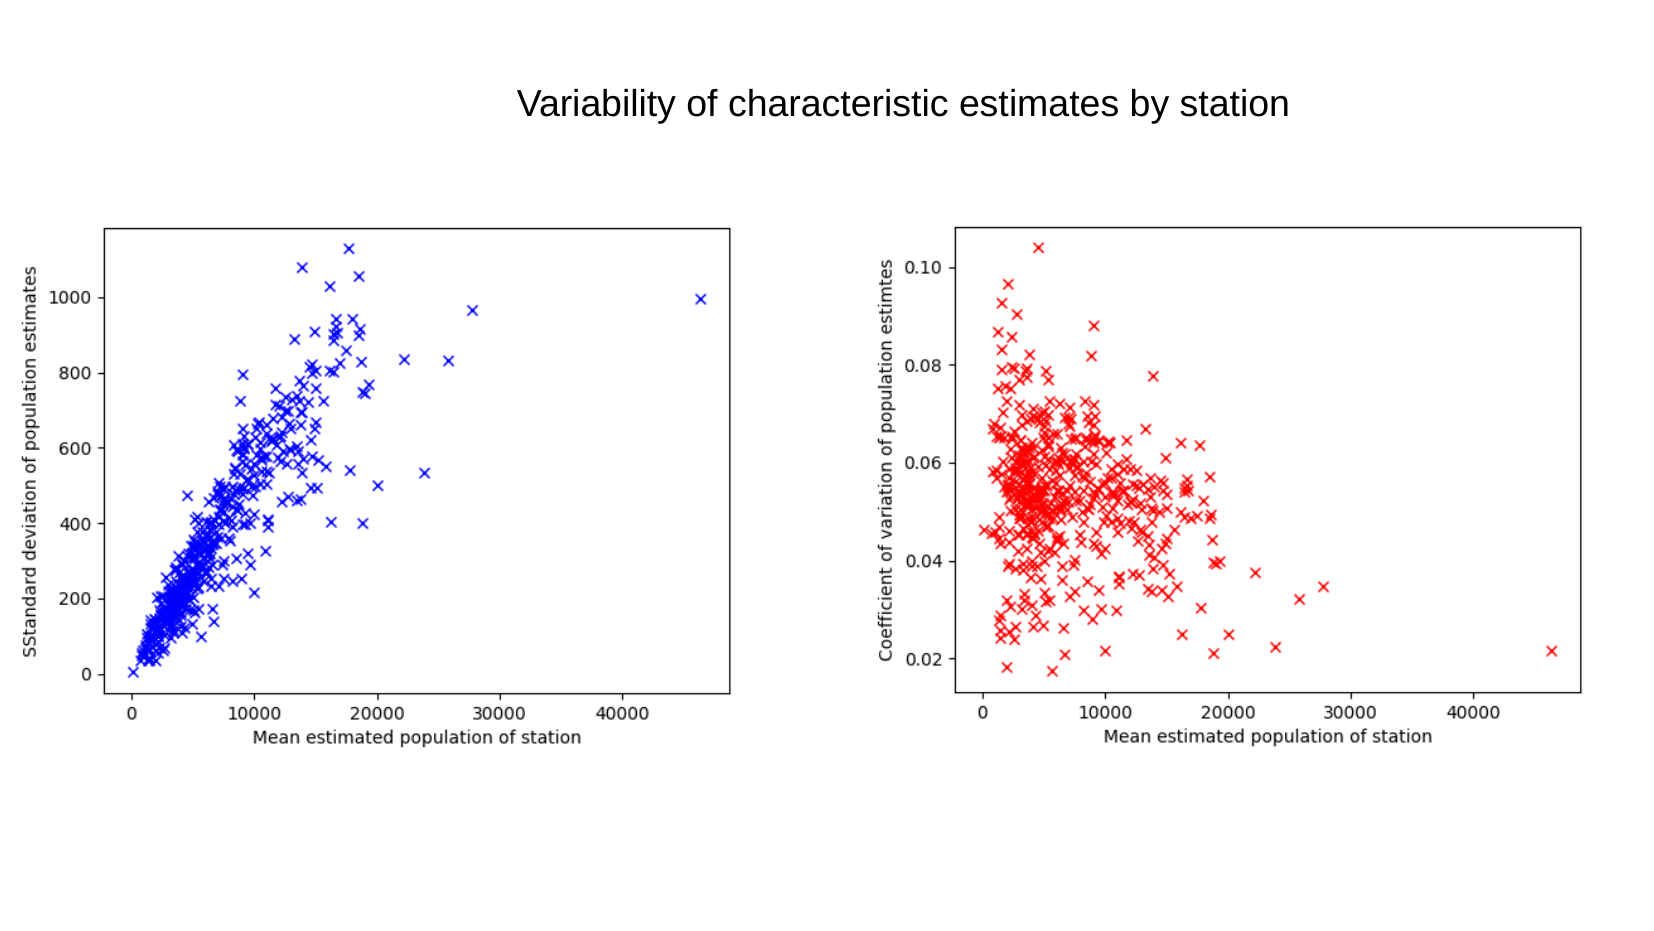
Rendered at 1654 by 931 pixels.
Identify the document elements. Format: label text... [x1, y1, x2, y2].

text_box Variability of characteristic estimates by station [502, 75, 1306, 132]
picture [3, 155, 811, 760]
picture [854, 154, 1654, 759]
